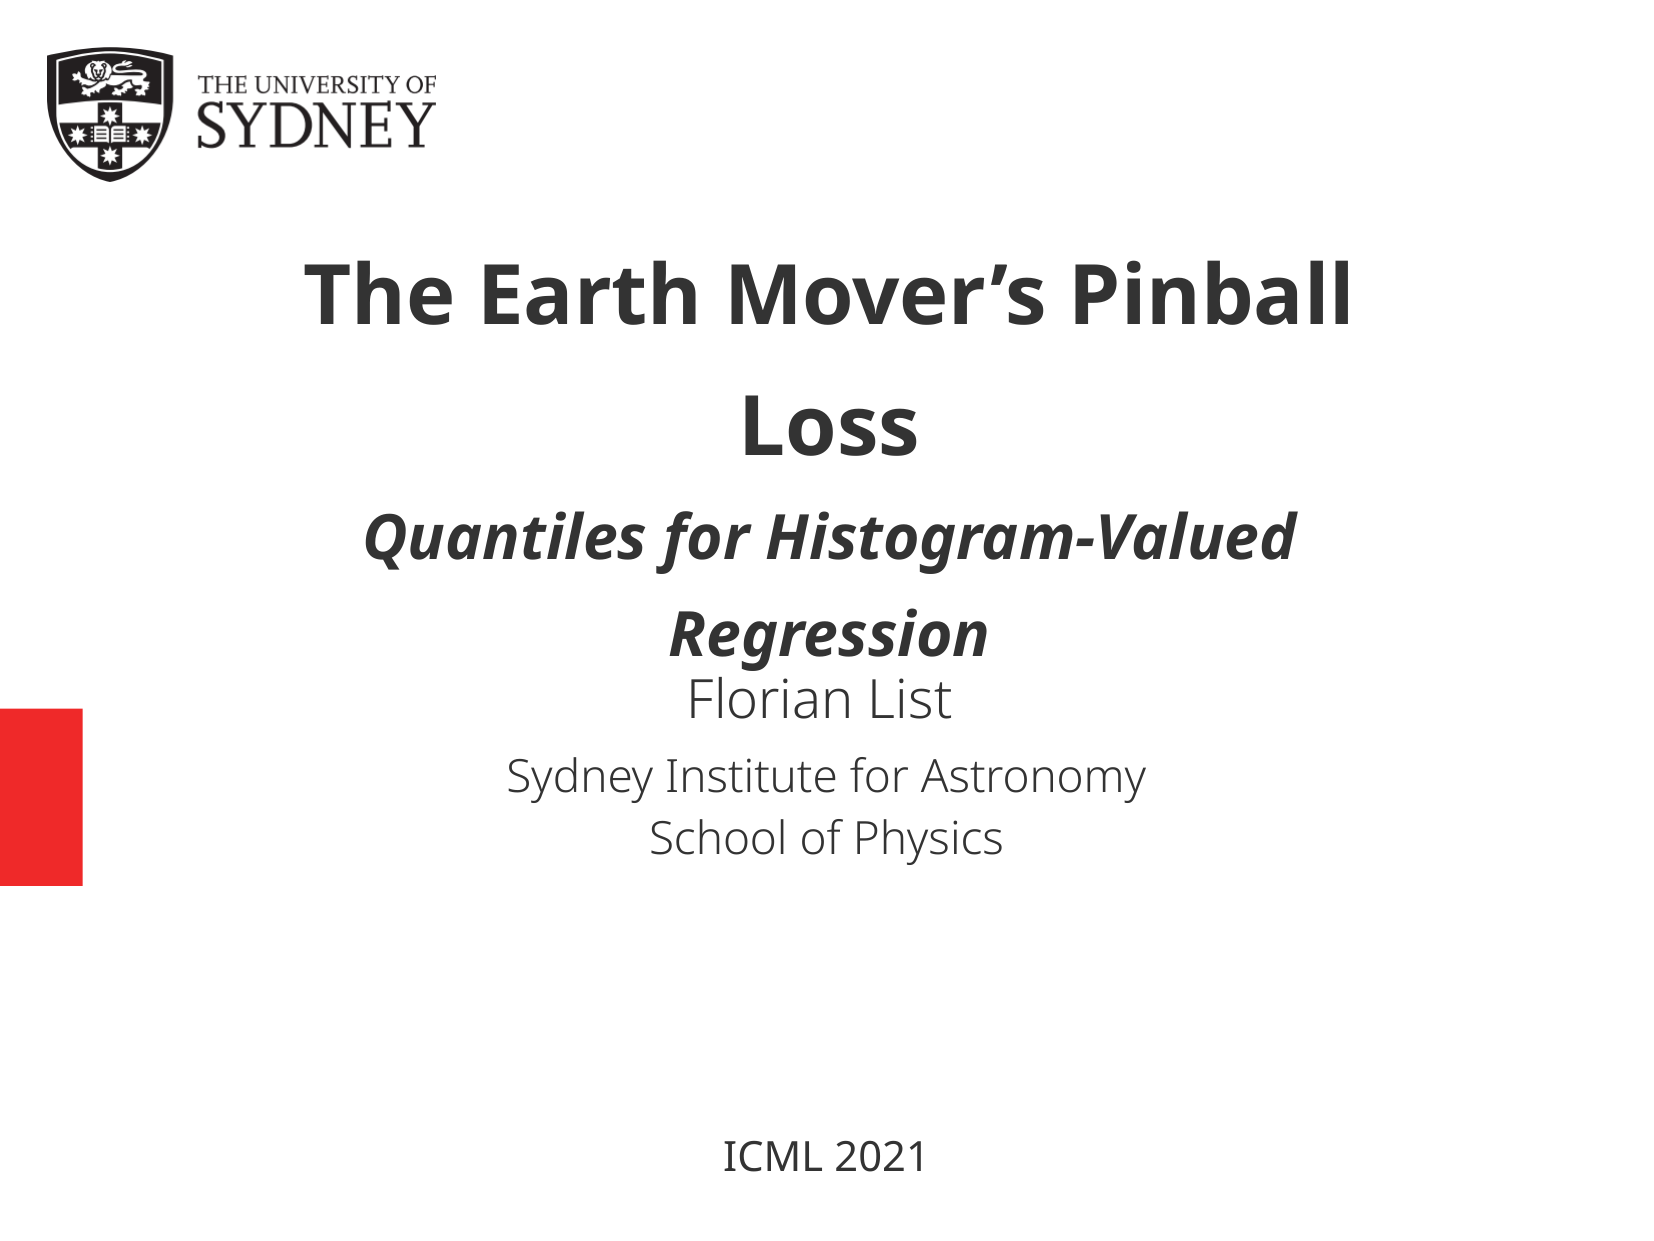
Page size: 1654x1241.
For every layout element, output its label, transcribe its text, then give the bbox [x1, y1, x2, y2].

title The Earth Mover’s Pinball Loss Quantiles for Histogram-Valued Regression [212, 378, 1447, 593]
subtitle Florian List Sydney Institute for Astronomy School of Physics [442, 702, 1211, 975]
text_box [82, 38, 1619, 378]
text_box ICML 2021 [662, 1119, 991, 1241]
picture [47, 47, 82, 182]
